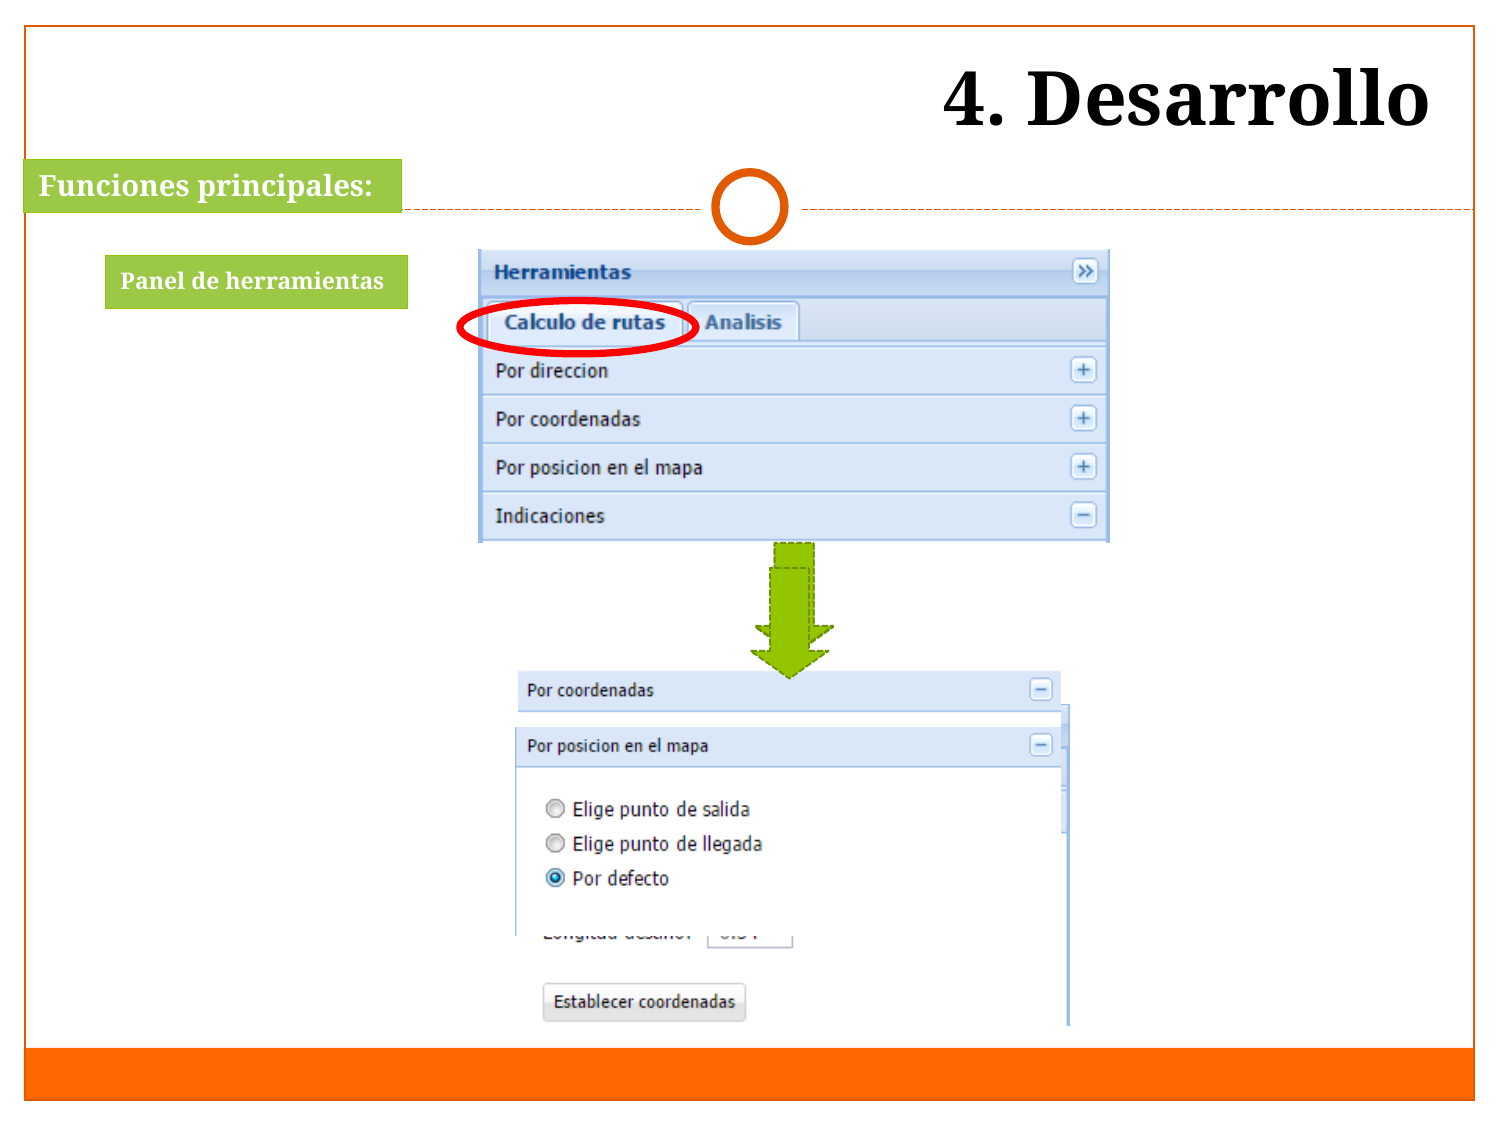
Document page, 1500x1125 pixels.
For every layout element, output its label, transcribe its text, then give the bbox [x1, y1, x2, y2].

picture [515, 670, 1070, 1041]
picture [478, 305, 692, 350]
text_box Panel de herramientas [105, 255, 408, 309]
text_box [750, 542, 834, 679]
text_box 4. Desarrollo [726, 42, 1447, 148]
text_box Funciones principales: [23, 159, 402, 213]
picture [478, 249, 1110, 543]
